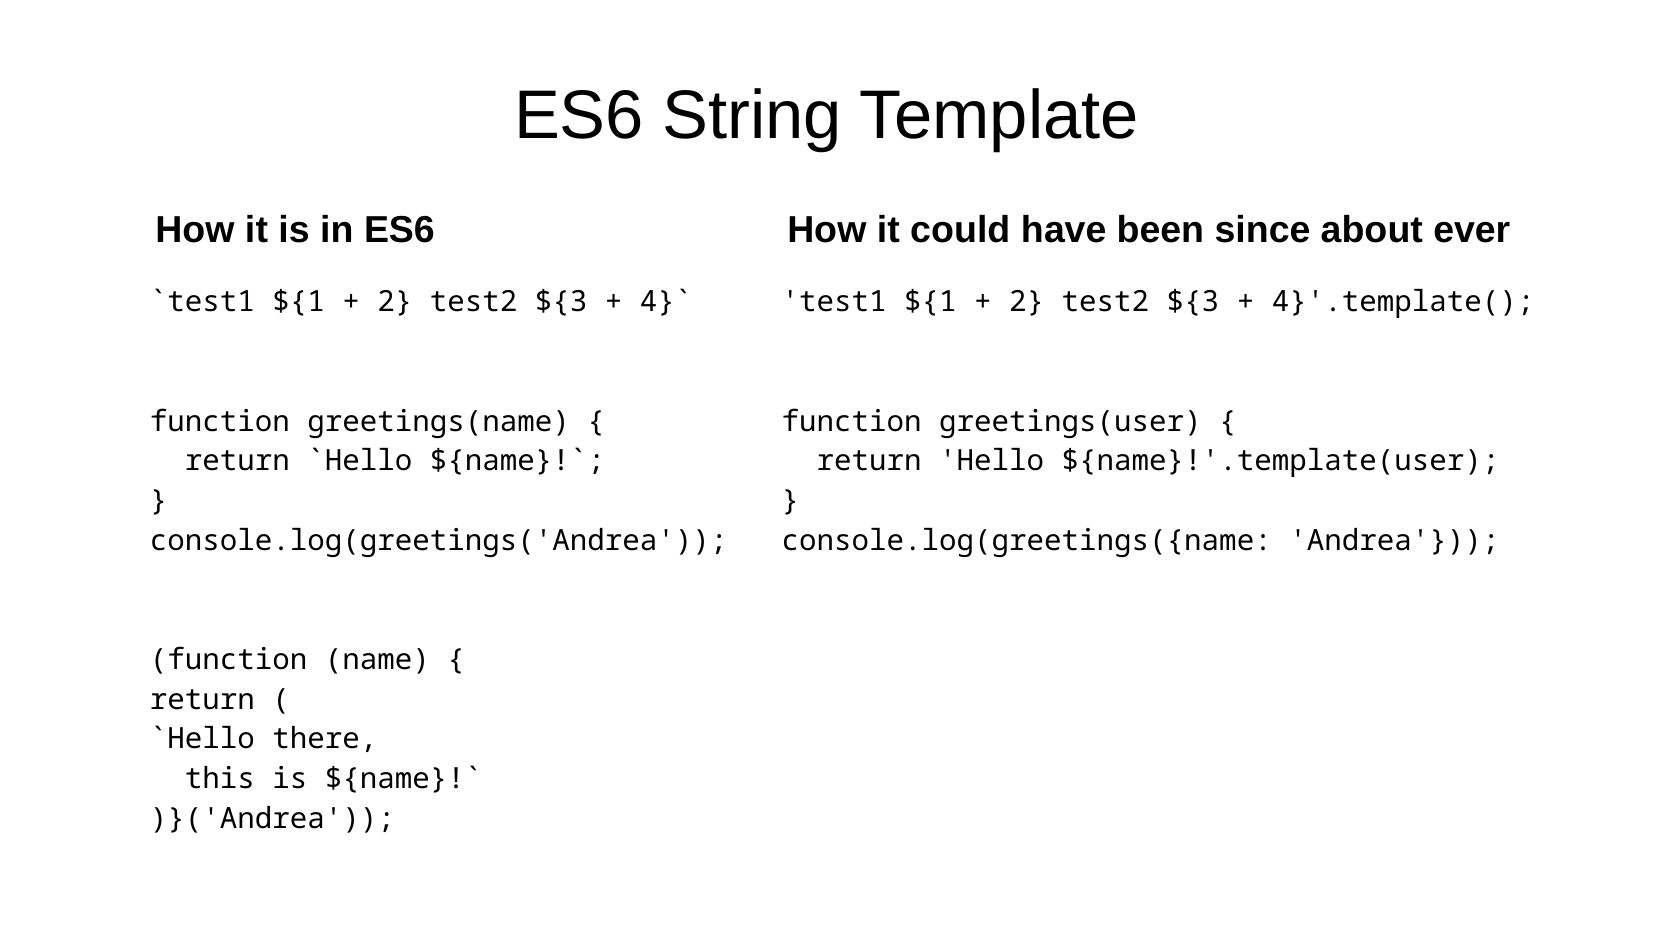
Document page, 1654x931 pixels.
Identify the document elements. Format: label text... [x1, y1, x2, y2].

text_box 'test1 ${1 + 2} test2 ${3 + 4}'.template(); function greetings(user) { return 'Hello ${name}!'.template(user); } console.log(greetings({name: 'Andrea'})); [766, 273, 1576, 904]
text_box How it could have been since about ever [772, 200, 1526, 258]
text_box `test1 ${1 + 2} test2 ${3 + 4}` function greetings(name) { return `Hello ${name}!`; } console.log(greetings('Andrea')); (function (name) { return ( `Hello there, this is ${name}!` )}('Andrea')); html`<a href="${href}">hello</a>`; [135, 273, 760, 842]
title ES6 String Template [82, 37, 1571, 193]
text_box How it is in ES6 [140, 200, 451, 258]
